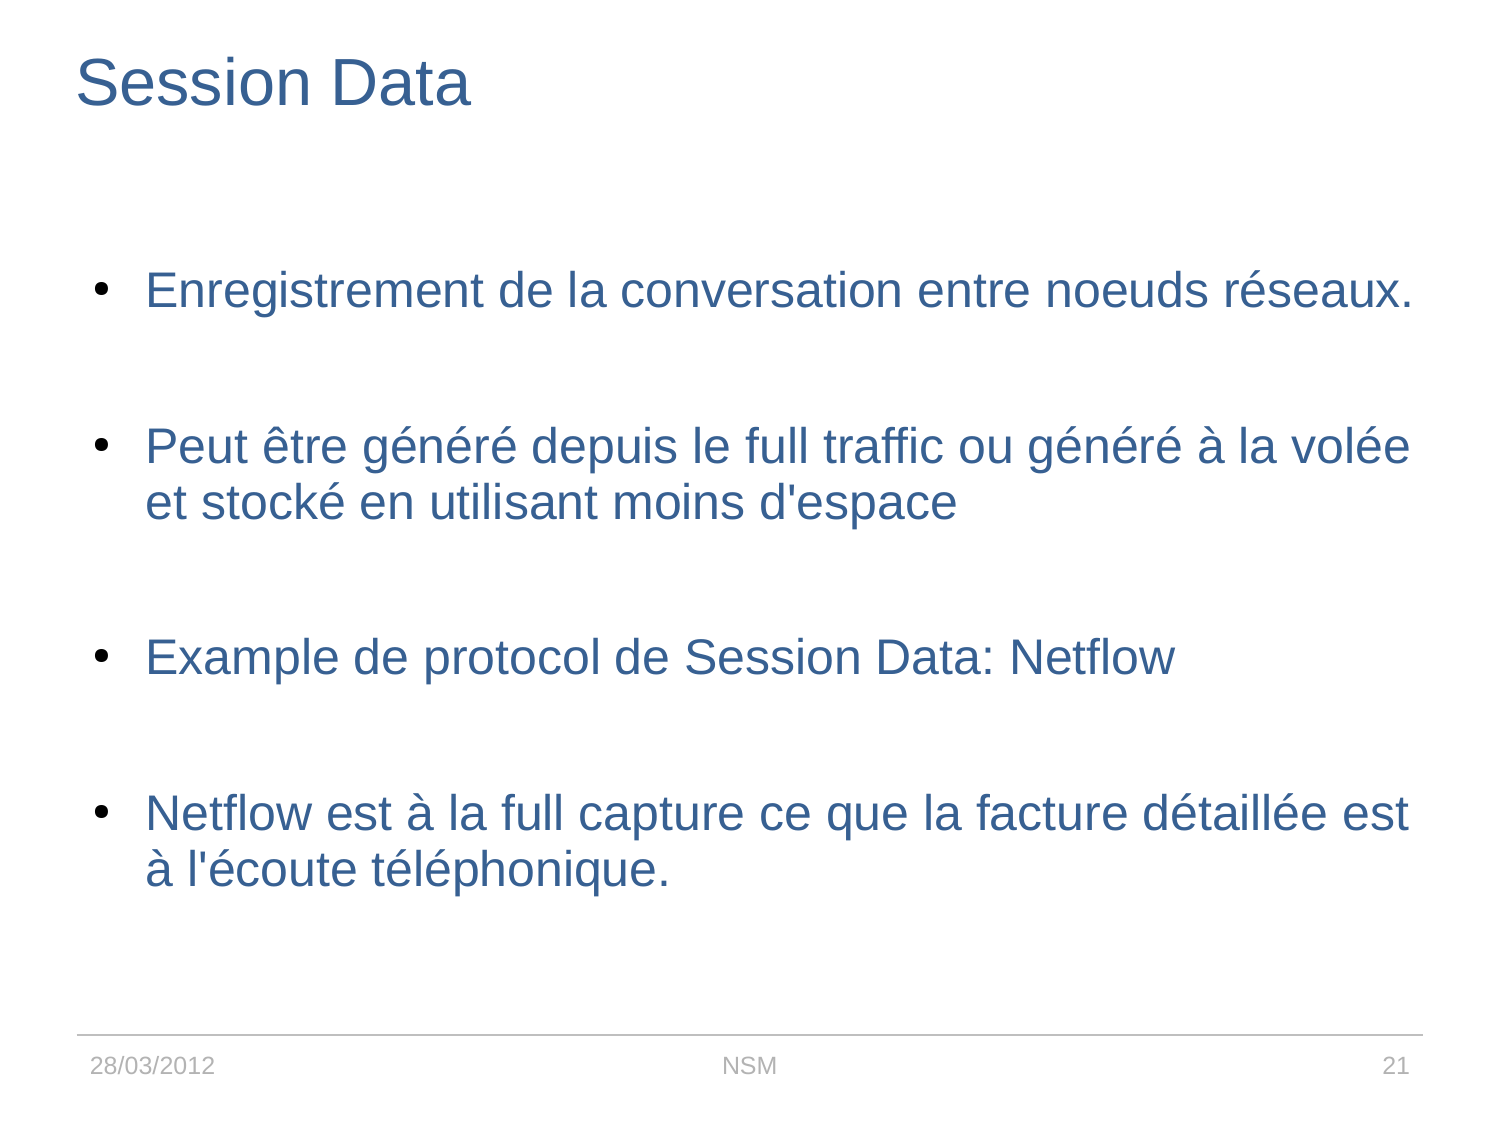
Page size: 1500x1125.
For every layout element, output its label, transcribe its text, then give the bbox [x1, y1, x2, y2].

title Session Data [75, 45, 1425, 233]
list Enregistrement de la conversation entre noeuds réseaux. Peut être généré depuis le full traffic ou généré à la volée et stocké en utilisant moins d'espace Example de protocol de Session Data: Netflow Netflow est à la full capture ce que la facture détaillée est à l'écoute téléphonique. [75, 262, 1425, 1005]
